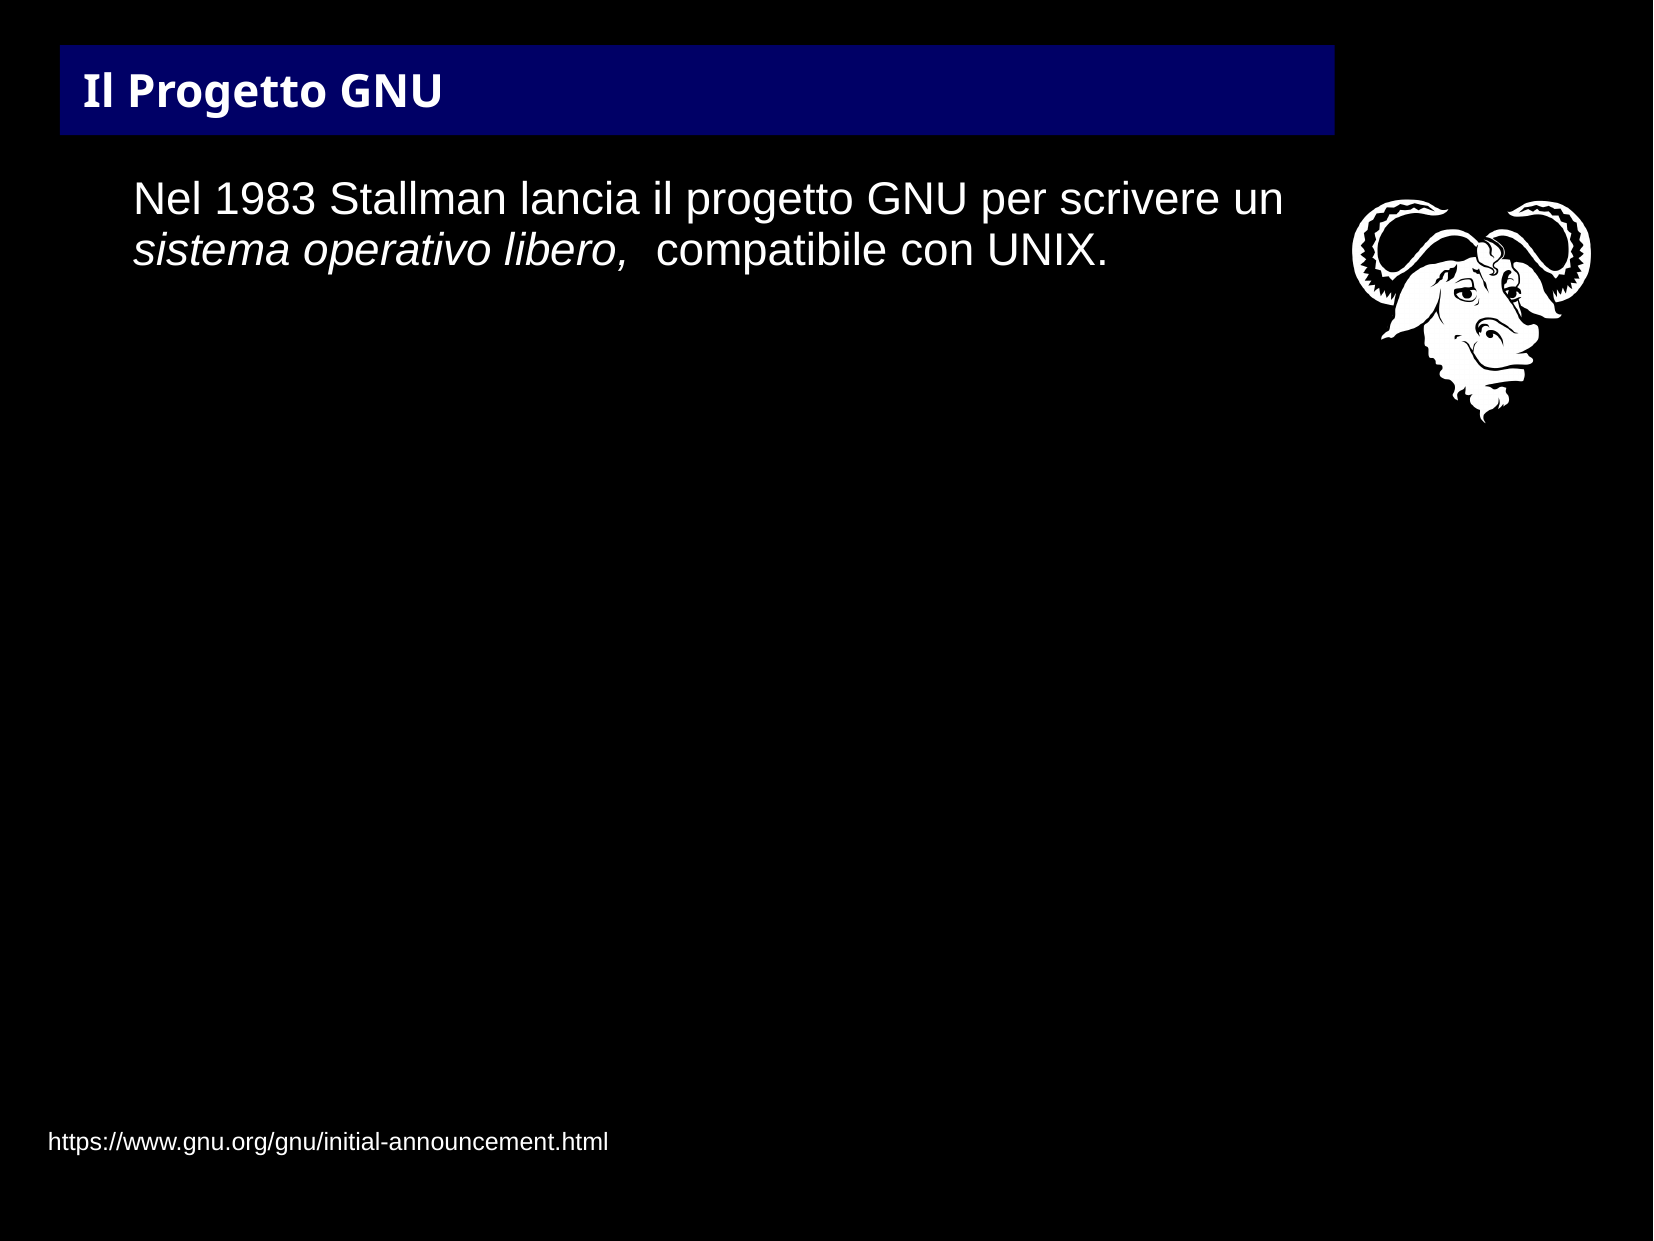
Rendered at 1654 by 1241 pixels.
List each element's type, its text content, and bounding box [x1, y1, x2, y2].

picture [1350, 197, 1593, 435]
list Il Progetto GNU [59, 45, 1335, 136]
text_box Nel 1983 Stallman lancia il progetto GNU per scrivere un sistema operativo libero, compatibile con UNIX. [118, 165, 1409, 335]
text_box https://www.gnu.org/gnu/initial-announcement.html [33, 1120, 1649, 1241]
